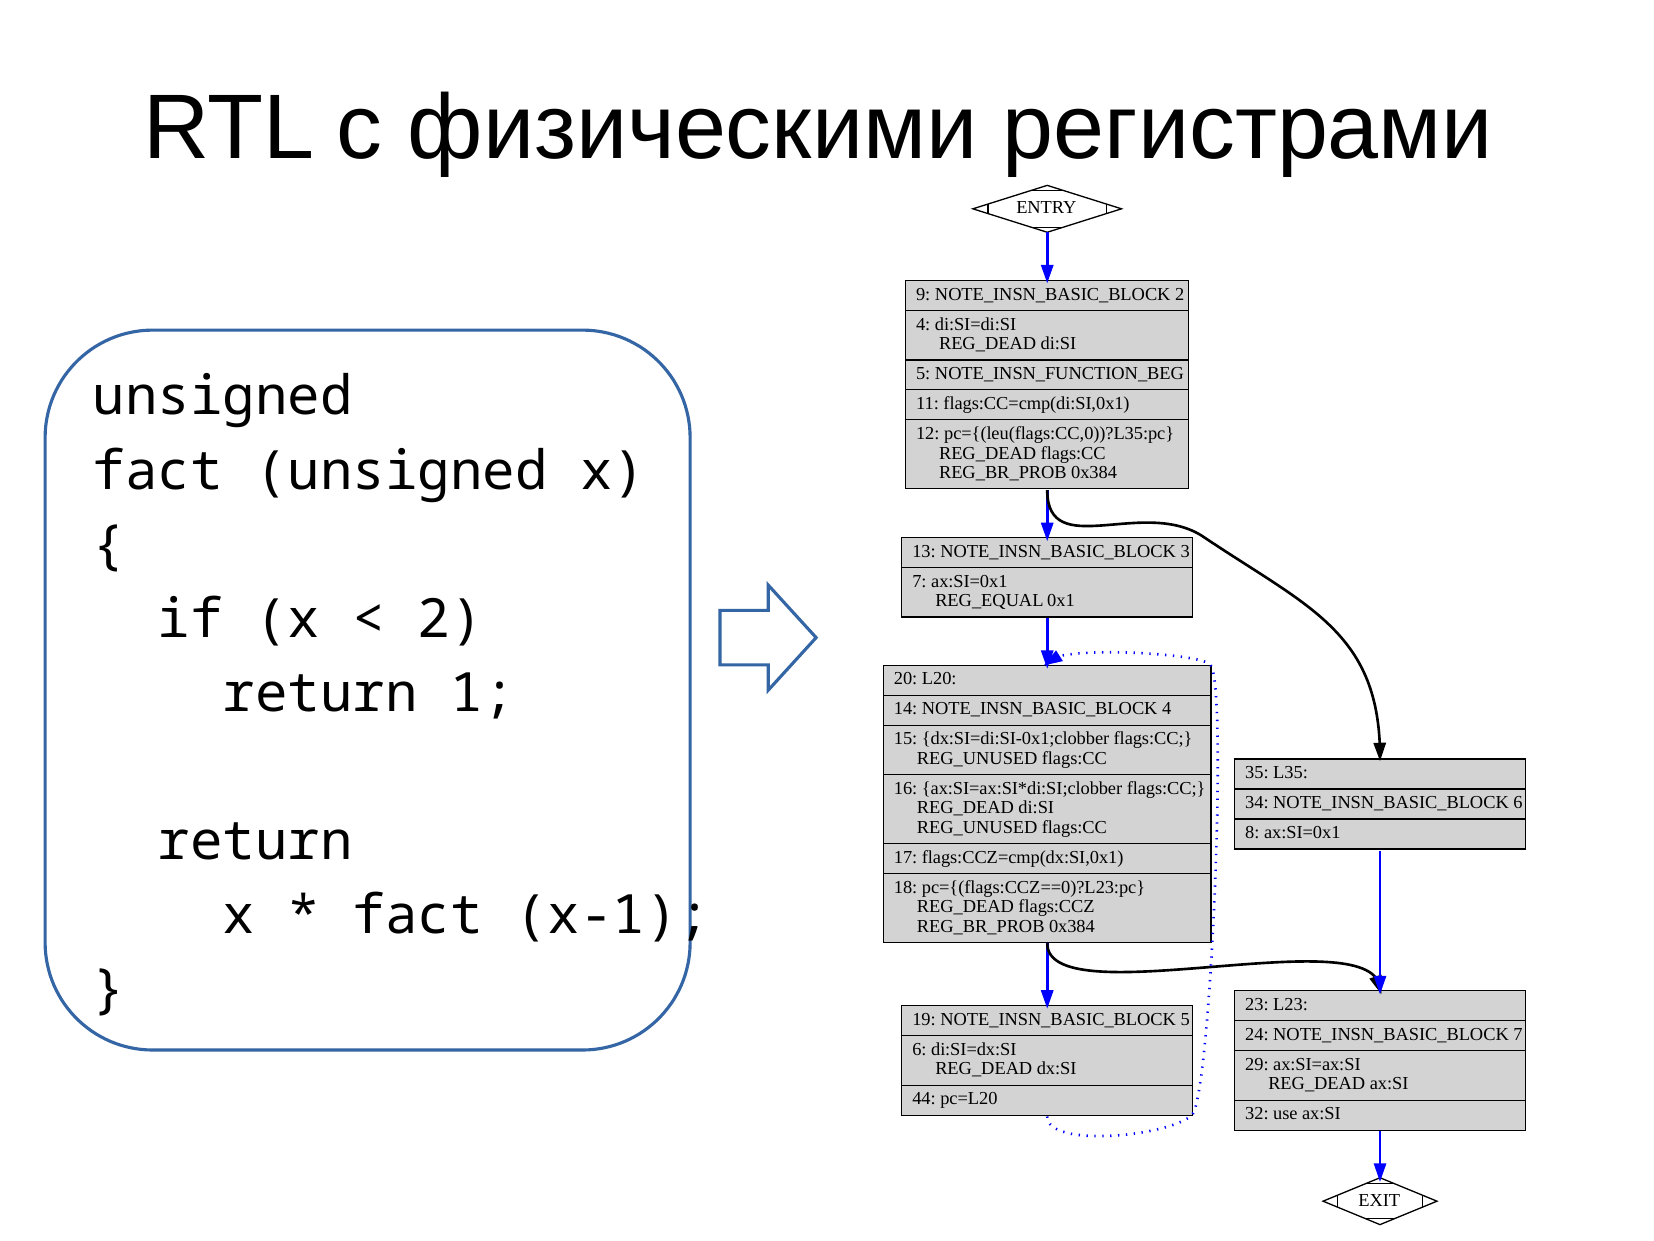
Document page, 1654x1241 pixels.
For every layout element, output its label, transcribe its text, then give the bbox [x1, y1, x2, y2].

text_box unsigned fact (unsigned x) { if (x < 2) return 1; return x * fact (x-1); } [45, 330, 691, 1051]
title RTL с физическими регистрами [75, 17, 1564, 226]
text_box [720, 585, 817, 691]
picture [821, 180, 1531, 1231]
